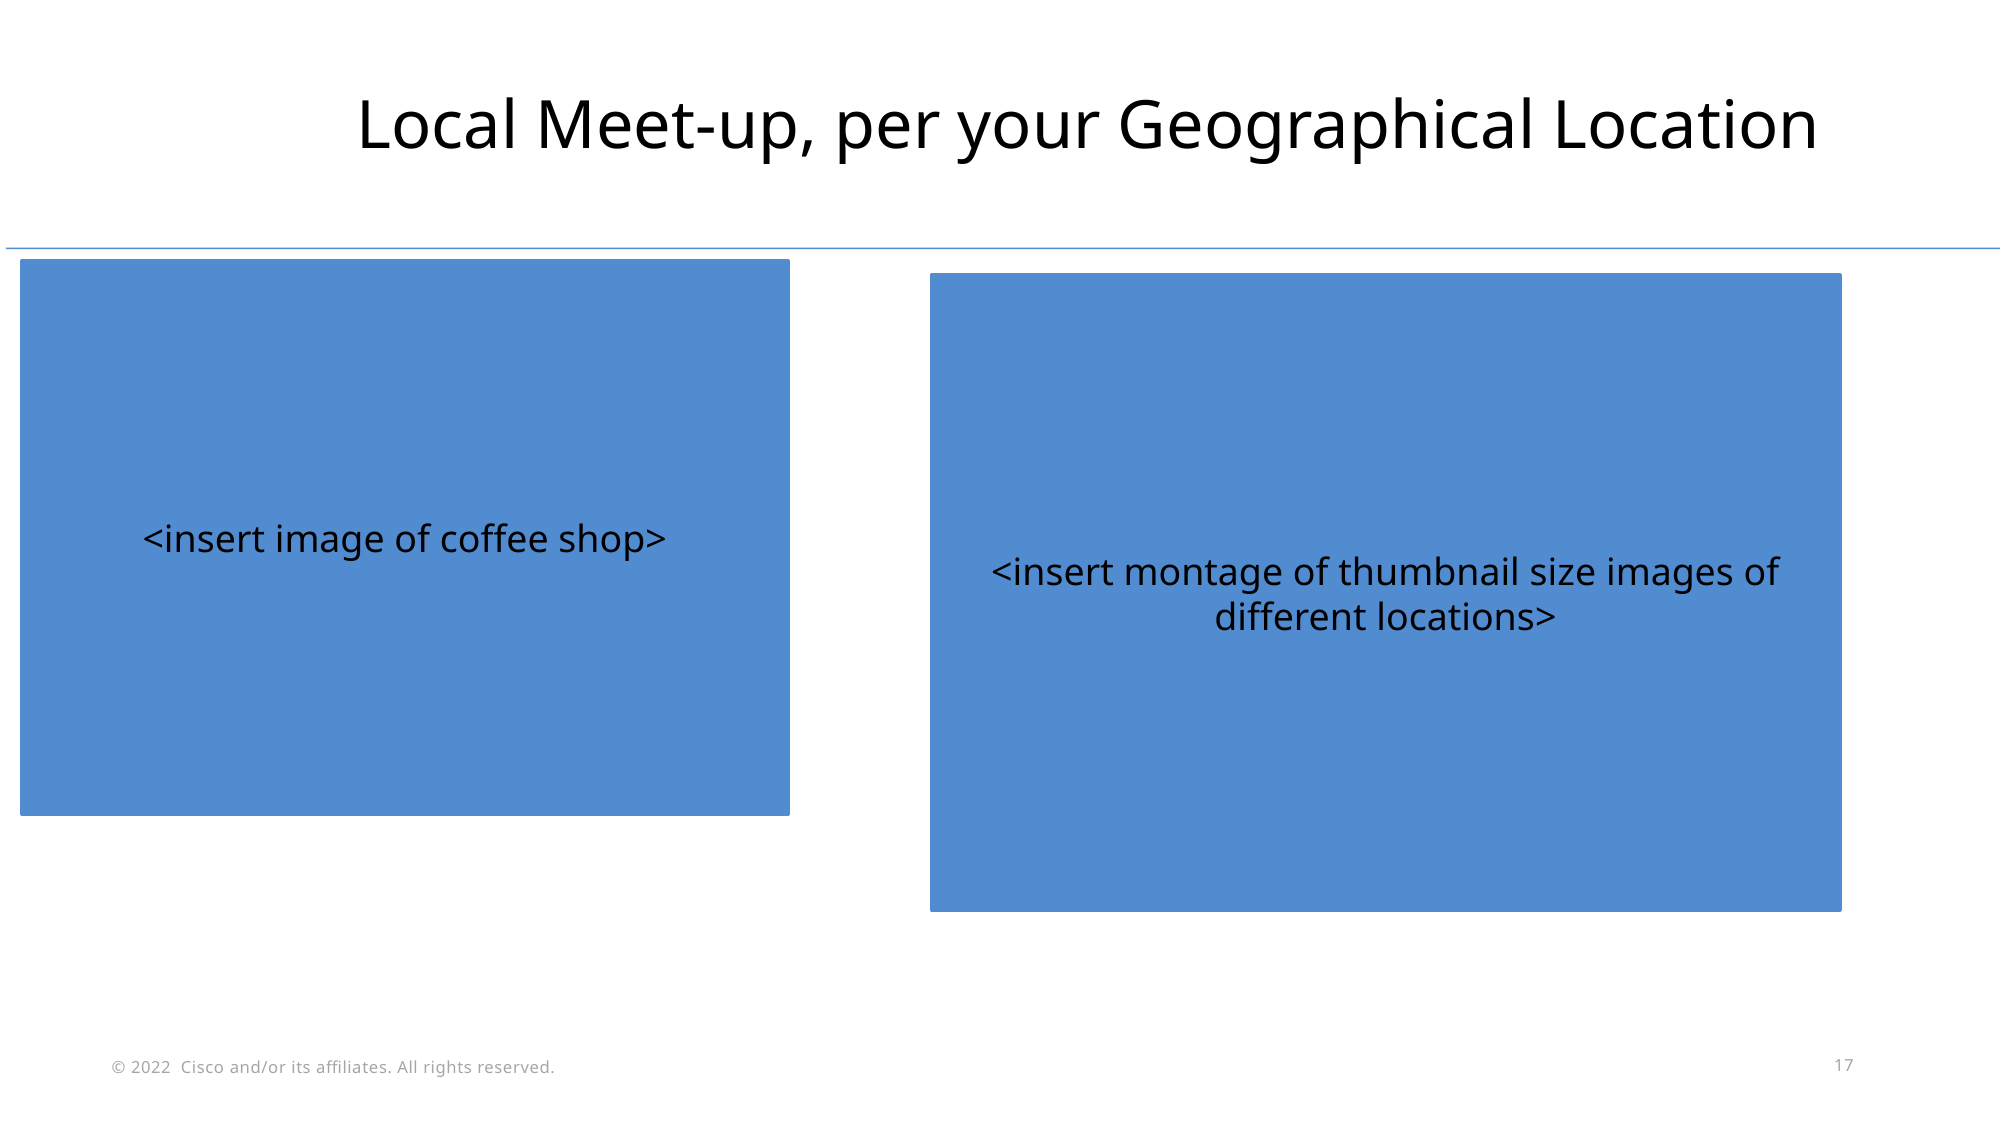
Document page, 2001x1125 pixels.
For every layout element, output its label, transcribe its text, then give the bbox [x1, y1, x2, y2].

text_box Local Meet-up, per your Geographical Location [341, 74, 1872, 170]
text_box <insert image of coffee shop> [22, 261, 788, 815]
text_box <insert montage of thumbnail size images of different locations> [931, 274, 1840, 911]
